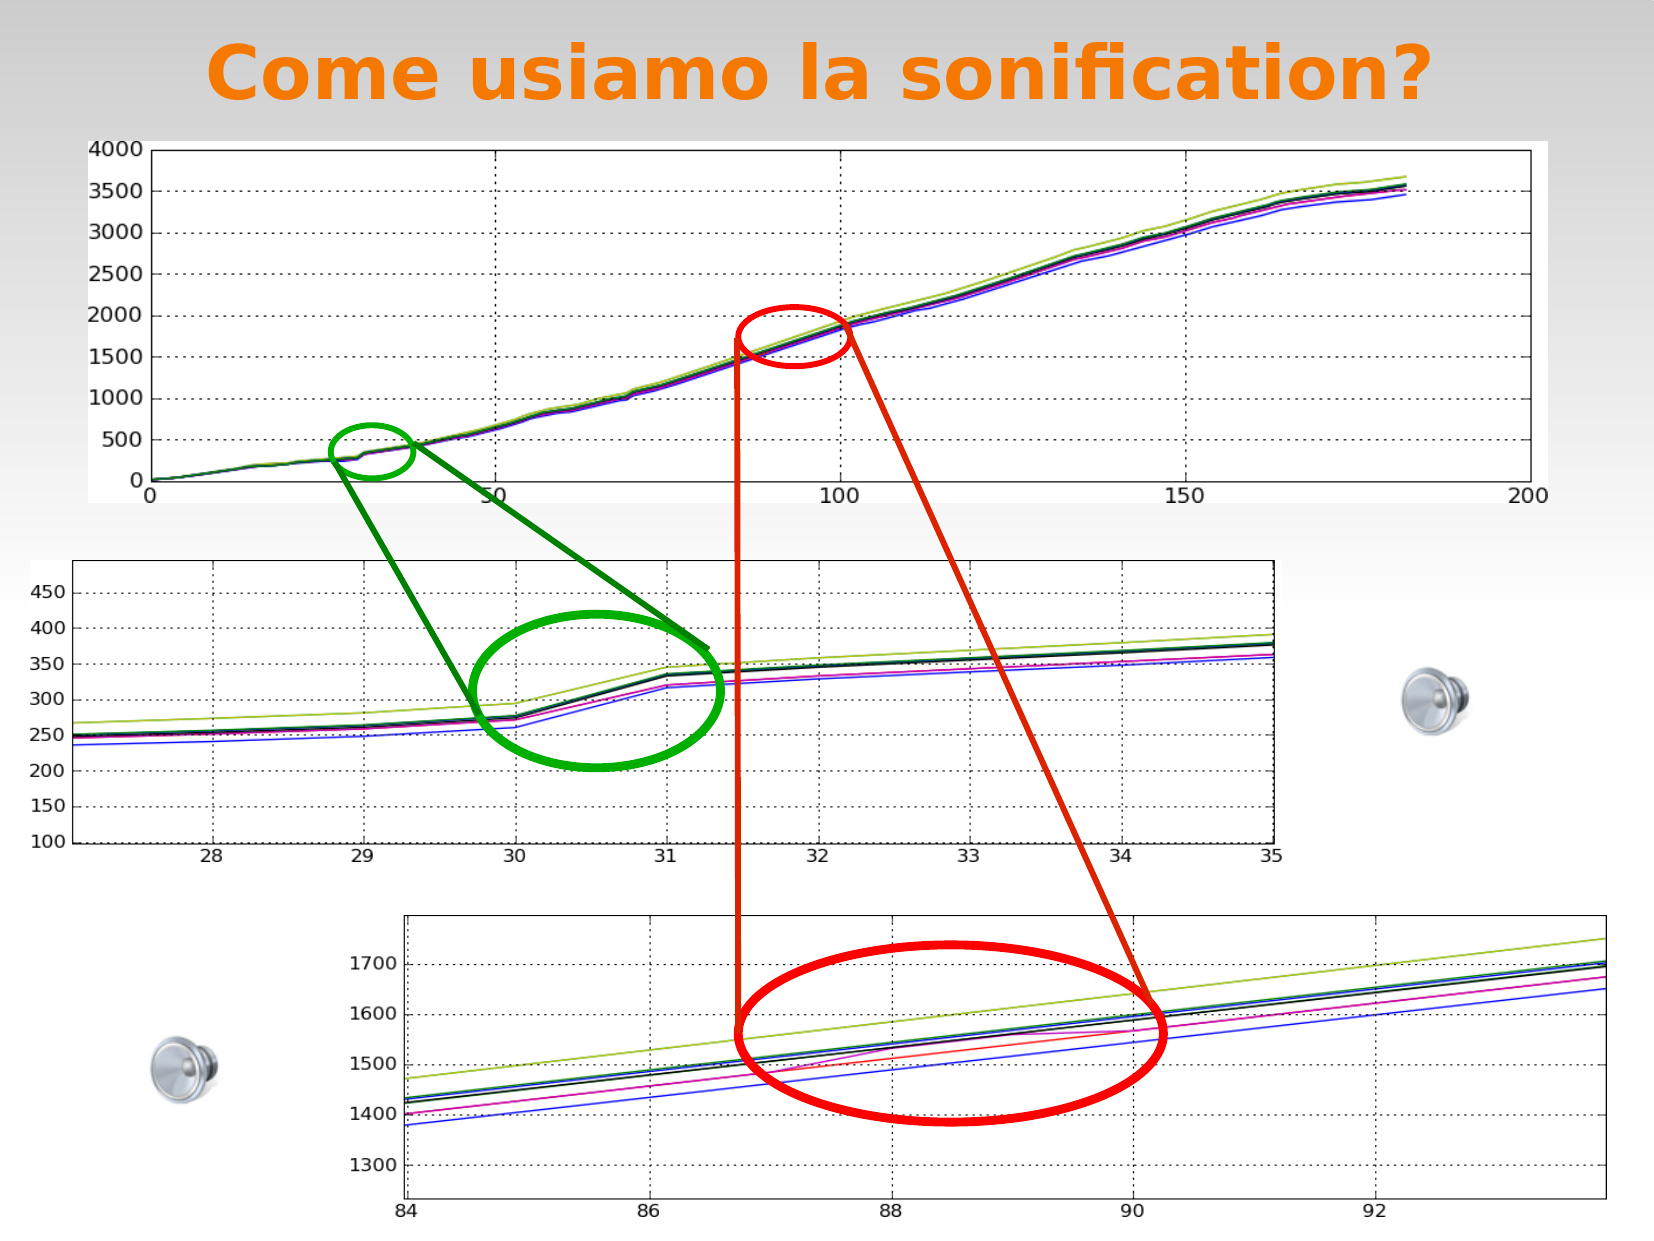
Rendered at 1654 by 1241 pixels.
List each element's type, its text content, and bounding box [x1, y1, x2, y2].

picture [348, 450, 492, 503]
picture [88, 178, 1548, 503]
picture [742, 311, 847, 363]
picture [395, 560, 656, 688]
picture [477, 619, 716, 763]
picture [743, 950, 1158, 1117]
picture [350, 915, 1607, 1217]
picture [1398, 664, 1477, 739]
picture [30, 560, 734, 862]
picture [147, 1033, 226, 1107]
title Come usiamo la sonification? [76, 0, 1565, 178]
picture [741, 347, 921, 503]
picture [741, 915, 1139, 1006]
picture [334, 429, 410, 475]
picture [956, 560, 1282, 862]
picture [741, 560, 1083, 862]
